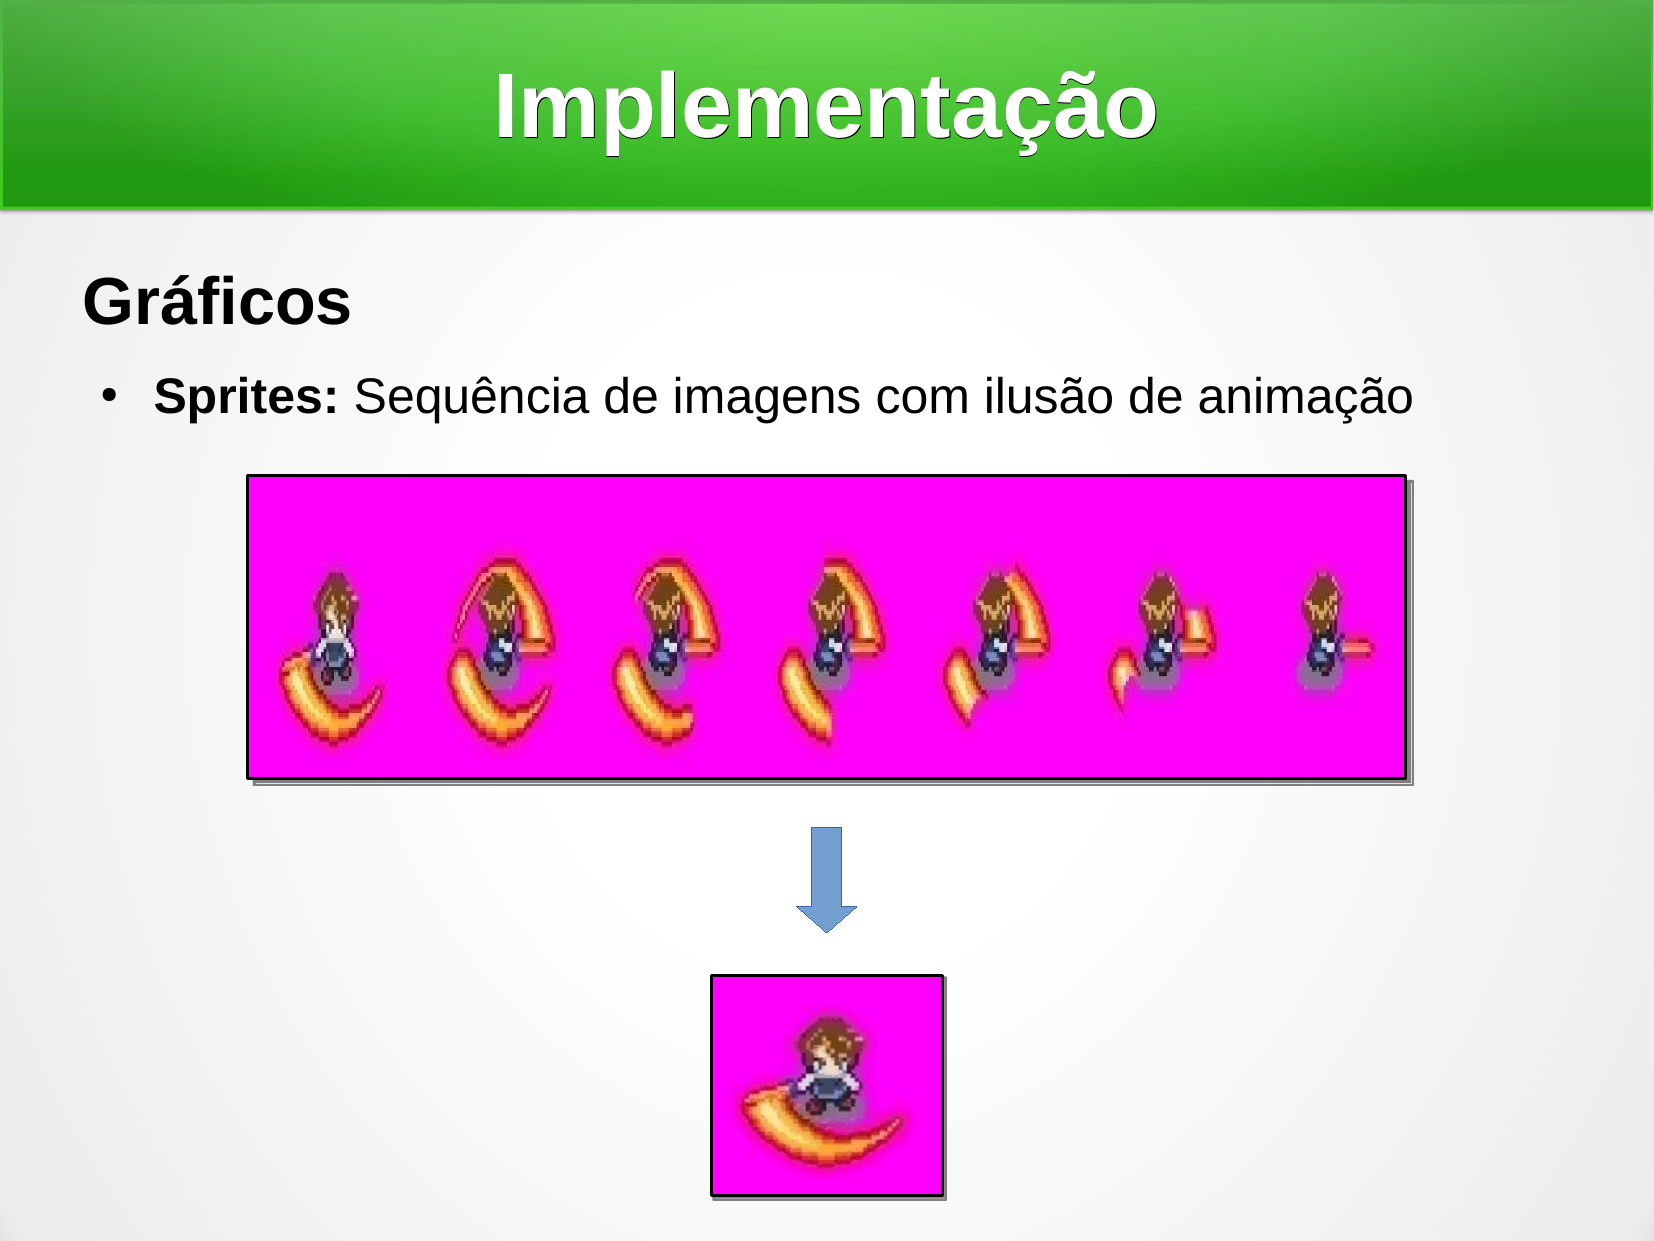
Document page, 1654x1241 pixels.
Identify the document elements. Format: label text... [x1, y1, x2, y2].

title Implementação [82, 35, 1571, 178]
text_box [796, 827, 857, 933]
picture [712, 977, 941, 1195]
picture [249, 476, 1405, 777]
list Gráficos Sprites: Sequência de imagens com ilusão de animação [82, 257, 1571, 978]
